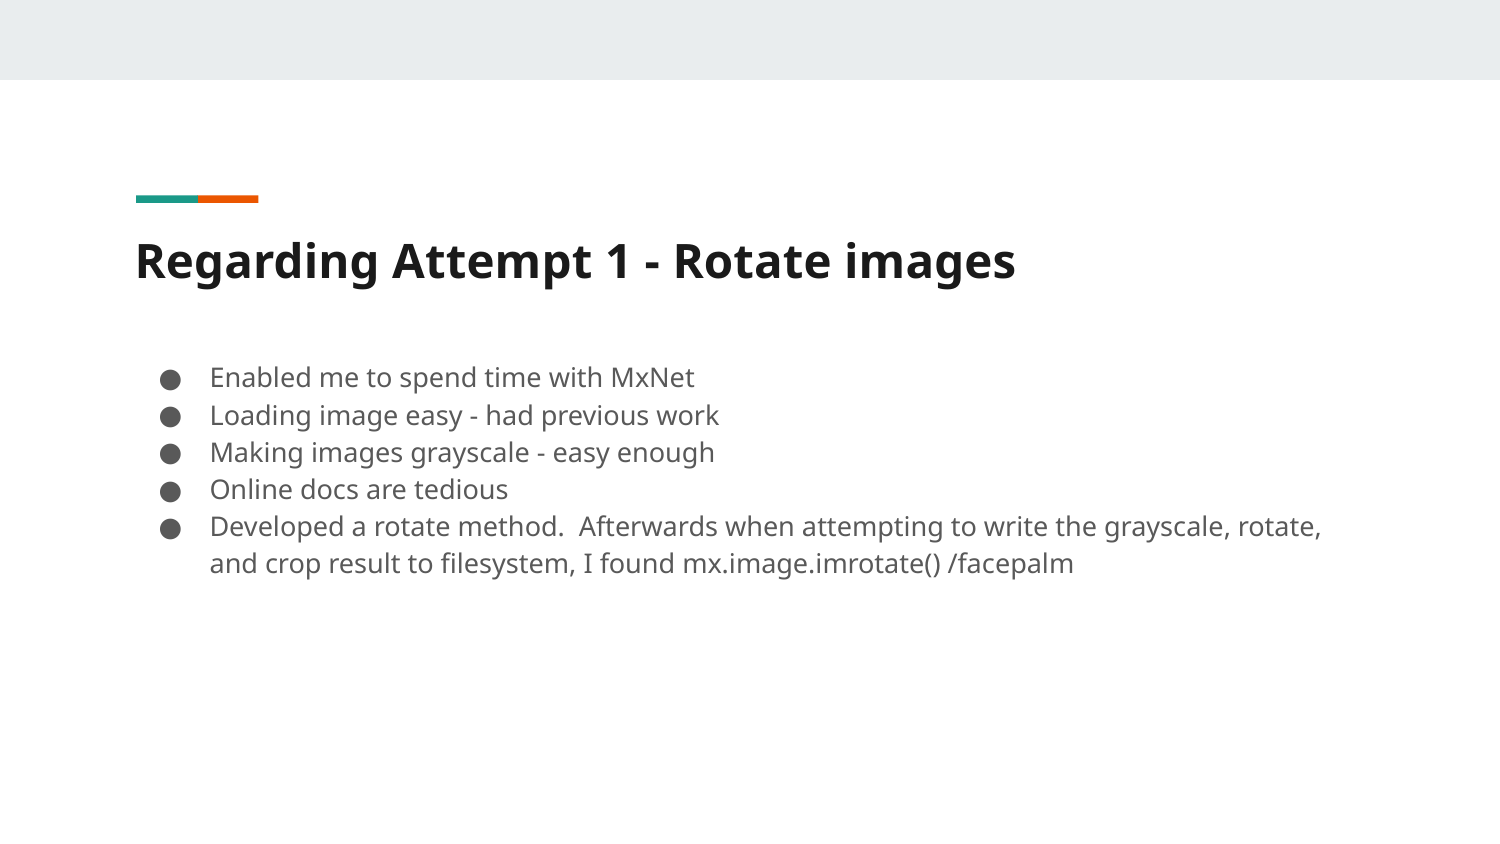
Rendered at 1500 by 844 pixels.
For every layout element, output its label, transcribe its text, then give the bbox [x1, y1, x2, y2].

title Regarding Attempt 1 - Rotate images [119, 216, 1381, 305]
list Enabled me to spend time with MxNet Loading image easy - had previous work Making images grayscale - easy enough Online docs are tedious Developed a rotate method. Afterwards when attempting to write the grayscale, rotate, and crop result to filesystem, I found mx.image.imrotate() /facepalm [119, 341, 1381, 712]
